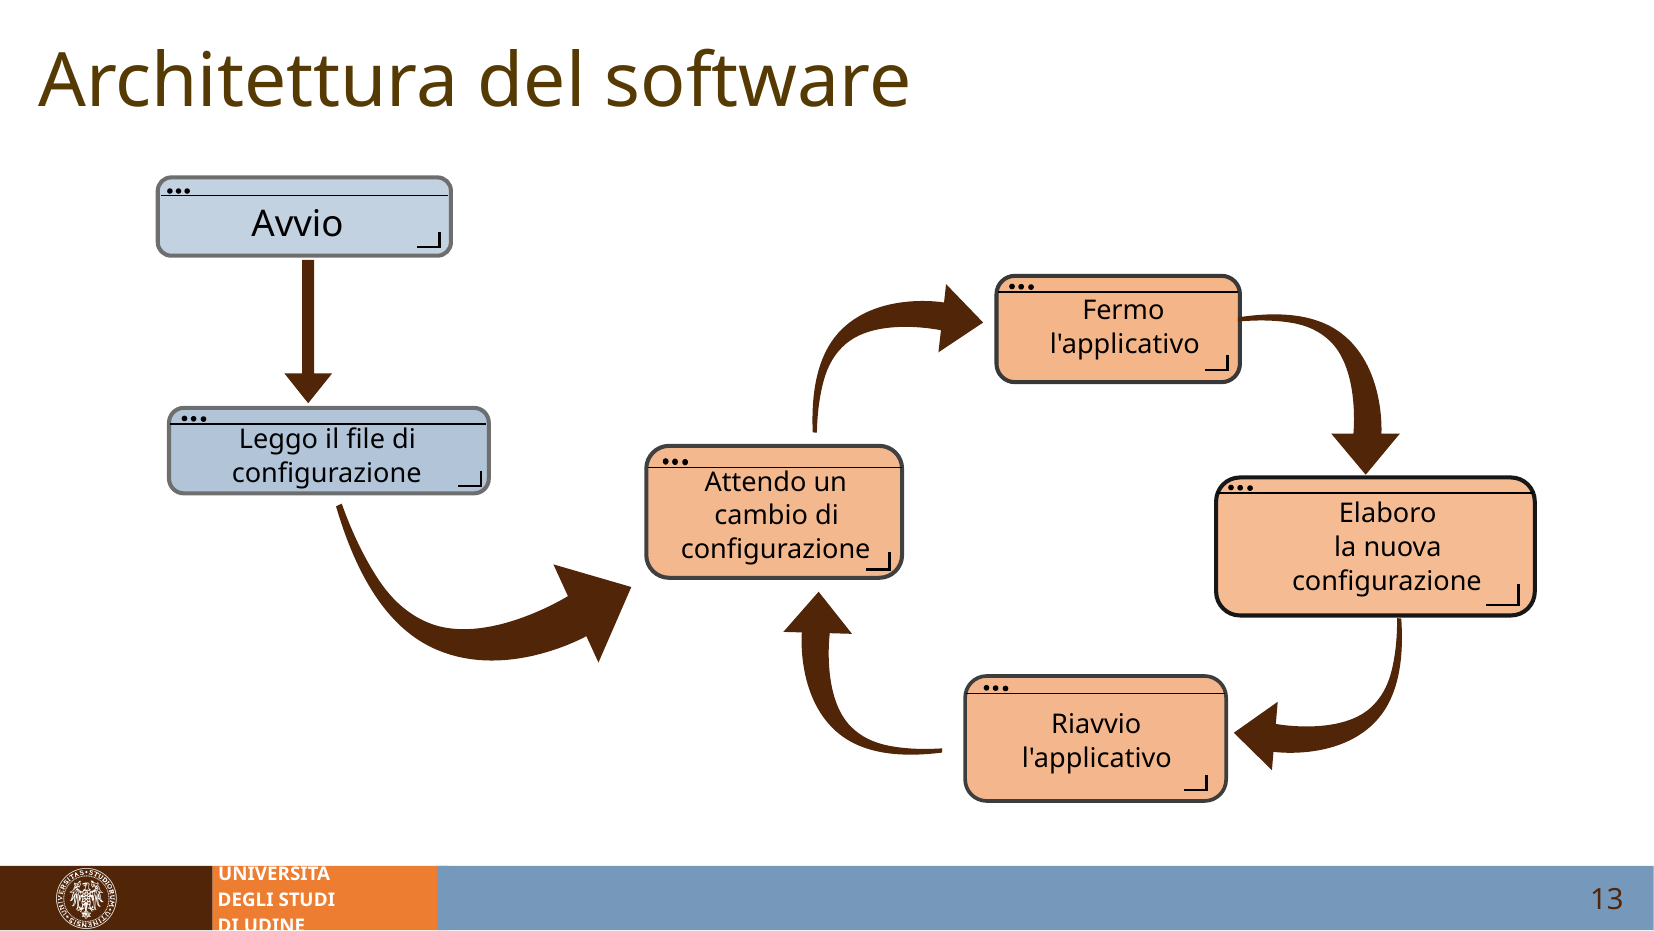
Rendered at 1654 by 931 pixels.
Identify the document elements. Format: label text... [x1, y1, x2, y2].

text_box Architettura del software [23, 23, 1236, 115]
picture [155, 162, 1548, 804]
picture [53, 865, 119, 931]
